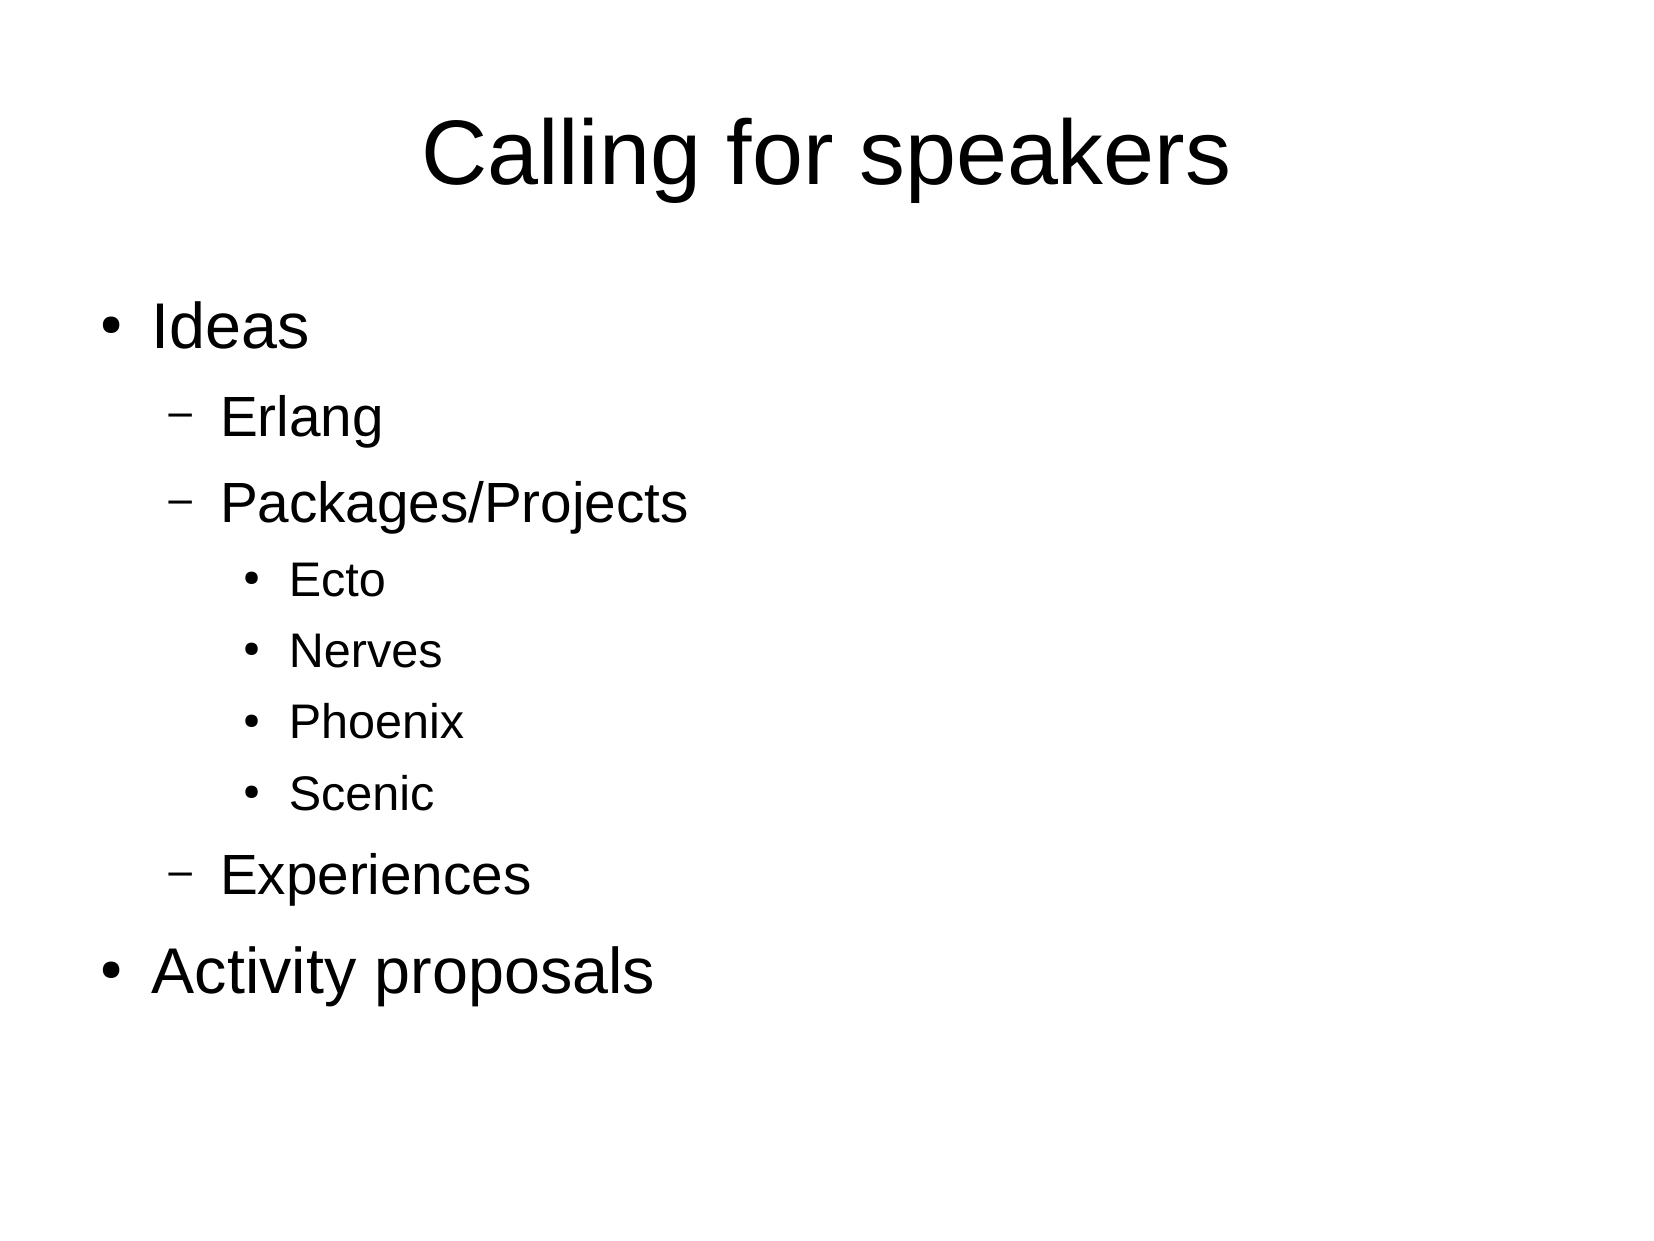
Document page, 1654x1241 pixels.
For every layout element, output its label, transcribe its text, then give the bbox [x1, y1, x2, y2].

list Ideas Erlang Packages/Projects Ecto Nerves Phoenix Scenic Experiences Activity proposals [82, 290, 1571, 1010]
title Calling for speakers [82, 49, 1571, 257]
